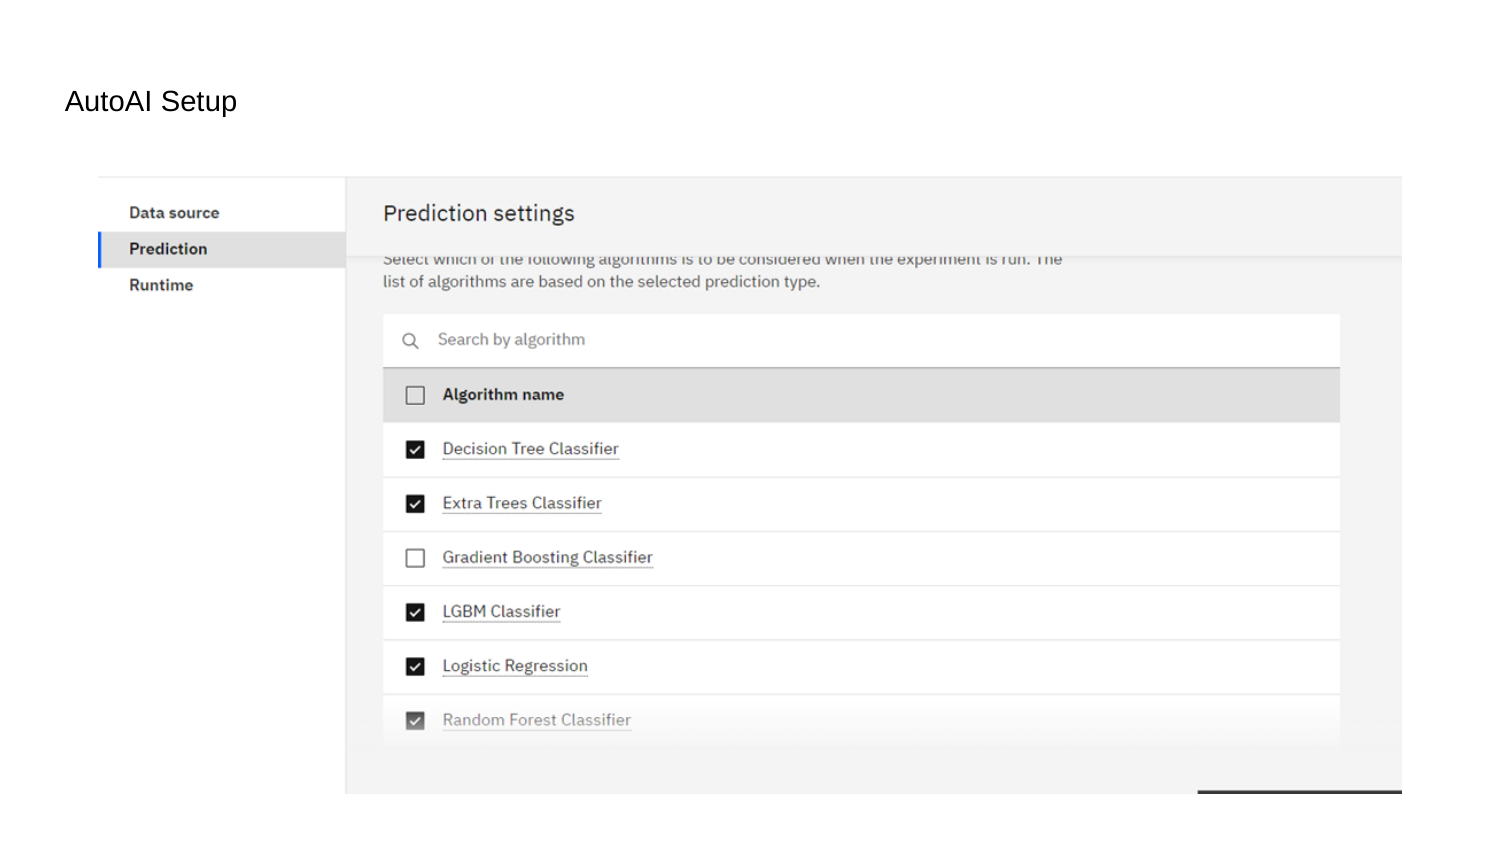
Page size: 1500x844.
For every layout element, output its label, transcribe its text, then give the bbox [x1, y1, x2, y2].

title AutoAI Setup [49, 67, 1448, 173]
picture [98, 172, 1402, 794]
